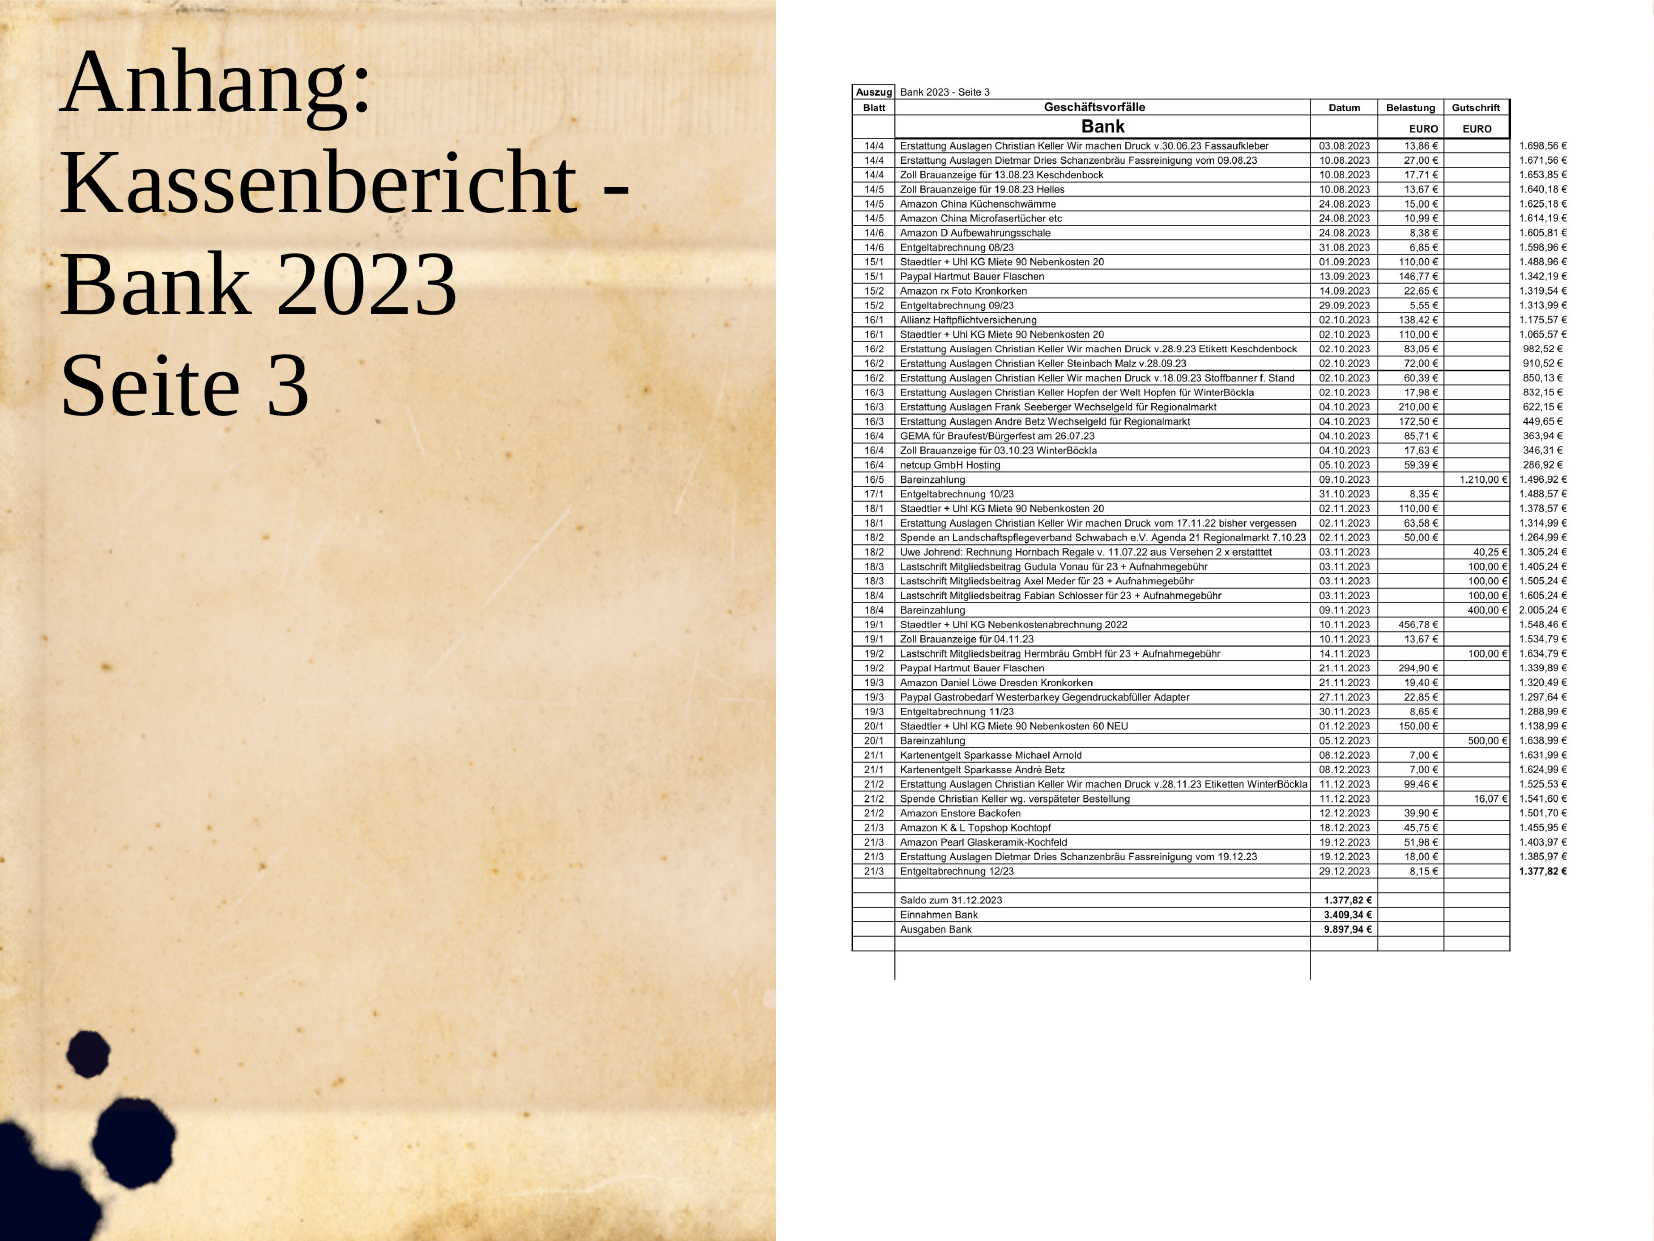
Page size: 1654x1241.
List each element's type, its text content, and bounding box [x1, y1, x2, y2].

title Anhang: Kassenbericht - Bank 2023 Seite 3 [59, 29, 776, 538]
picture [0, 0, 1654, 1241]
